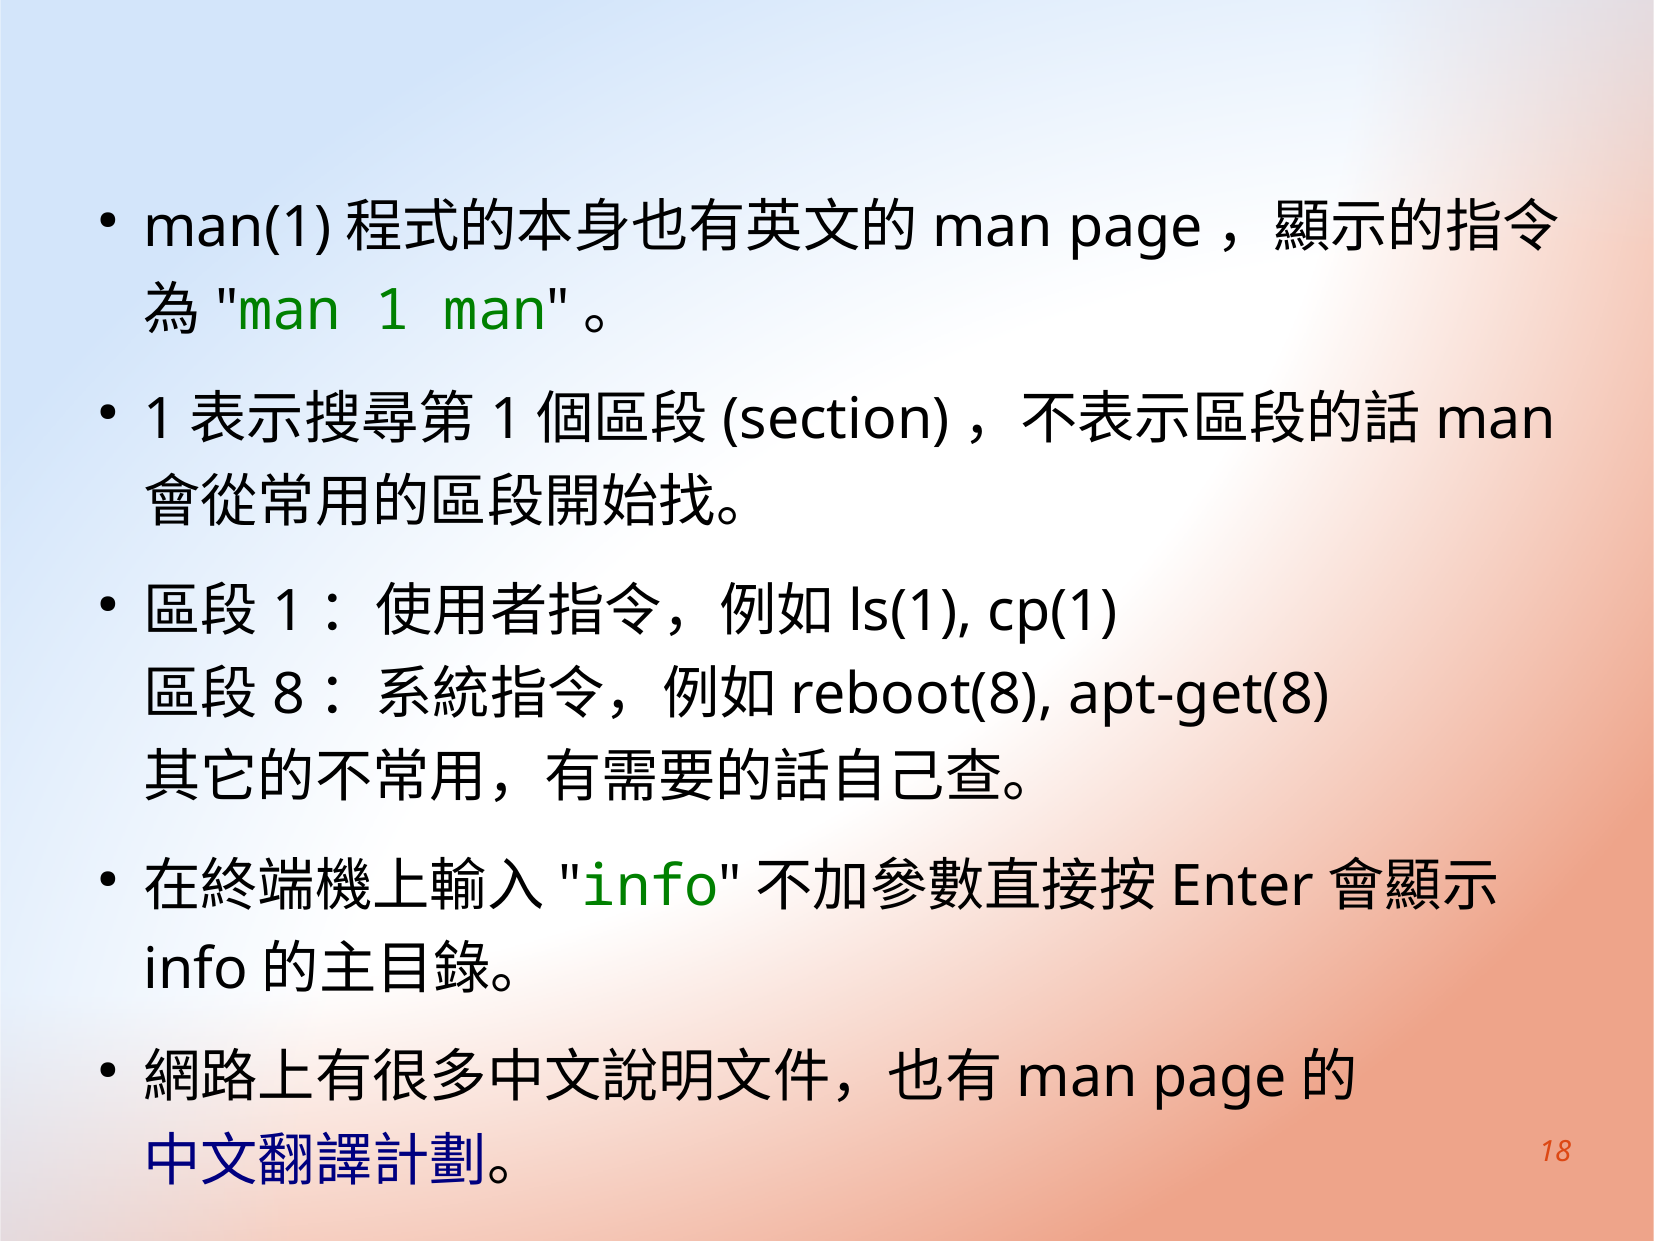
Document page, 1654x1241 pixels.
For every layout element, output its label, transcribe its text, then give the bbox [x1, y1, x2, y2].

list man(1)程式的本身也有英文的man page，顯示的指令為"man 1 man"。 1表示搜尋第1個區段(section)，不表示區段的話man會從常用的區段開始找。 區段1：使用者指令，例如ls(1), cp(1) 區段8：系統指令，例如reboot(8), apt-get(8) 其它的不常用，有需要的話自己查。 在終端機上輸入"info"不加參數直接按Enter會顯示info的主目錄。 網路上有很多中文說明文件，也有man page的中文翻譯計劃。 [82, 180, 1571, 1201]
picture [0, 0, 1654, 1241]
